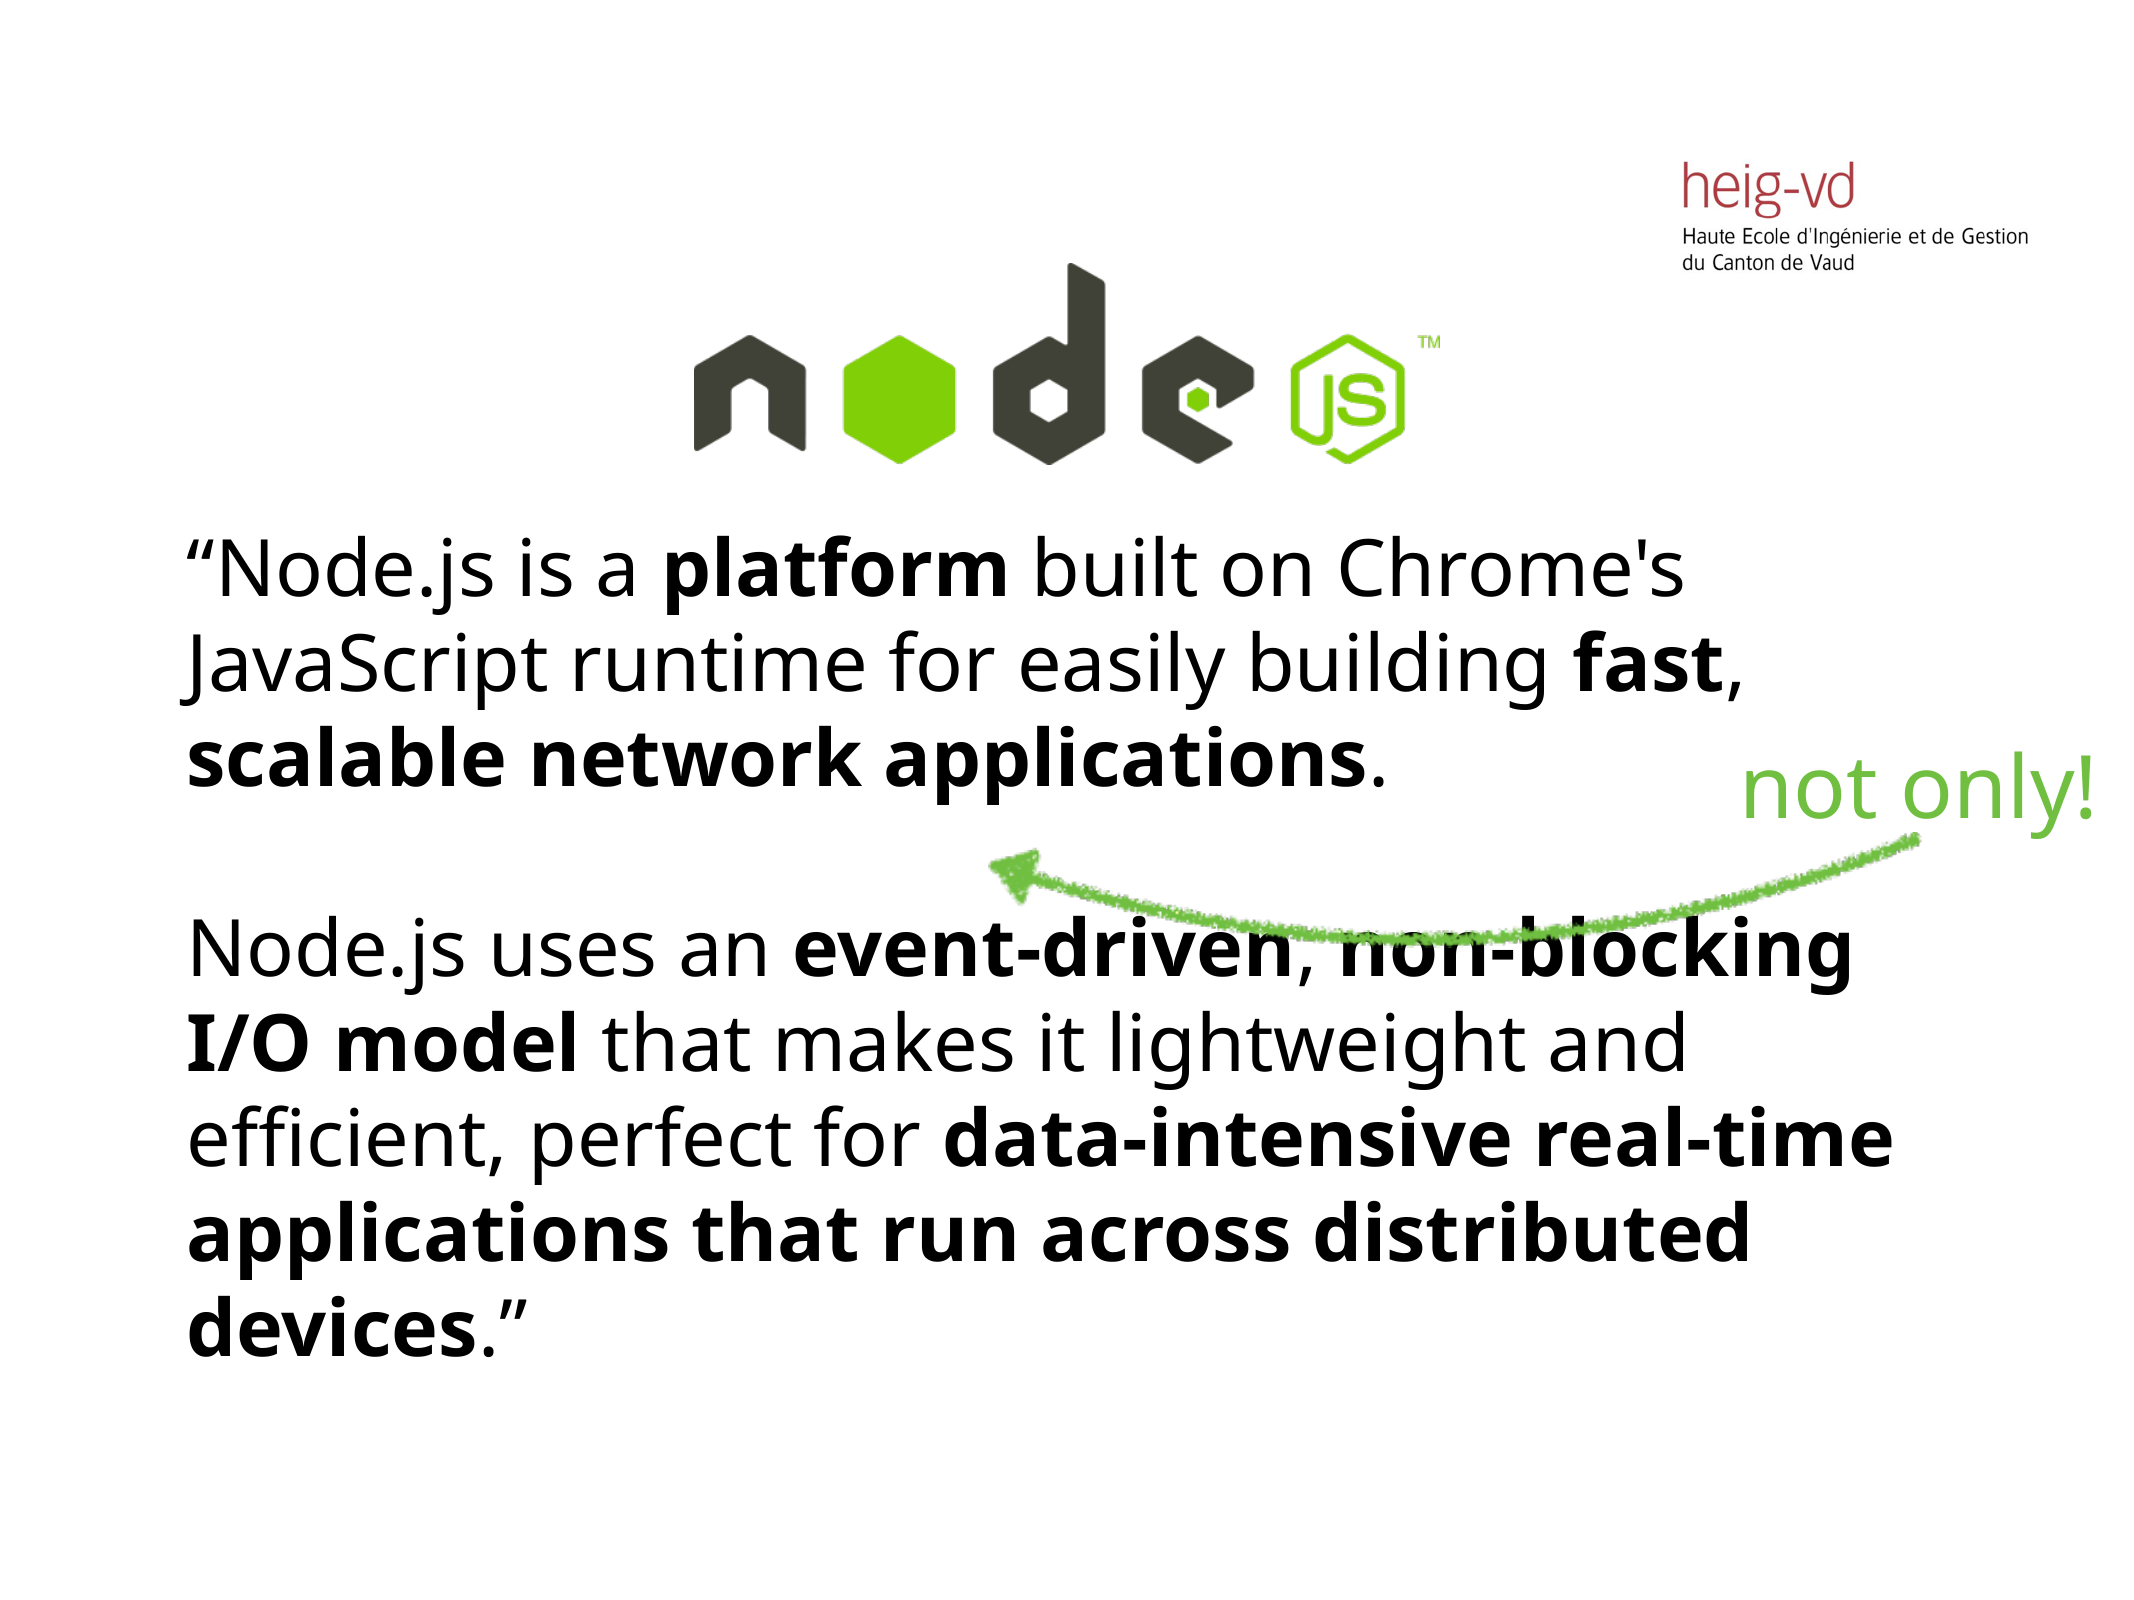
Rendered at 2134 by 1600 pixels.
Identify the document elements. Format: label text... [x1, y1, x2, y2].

picture [1672, 149, 2036, 284]
text_box “Node.js is a platform built on Chrome's JavaScript runtime for easily building fast, scalable network applications. Node.js uses an event-driven, non-blocking I/O model that makes it lightweight and efficient, perfect for data-intensive real-time applications that run across distributed devices.” [178, 508, 1956, 1381]
picture [694, 263, 1440, 465]
picture [983, 832, 1930, 948]
text_box not only! [1731, 722, 2107, 845]
